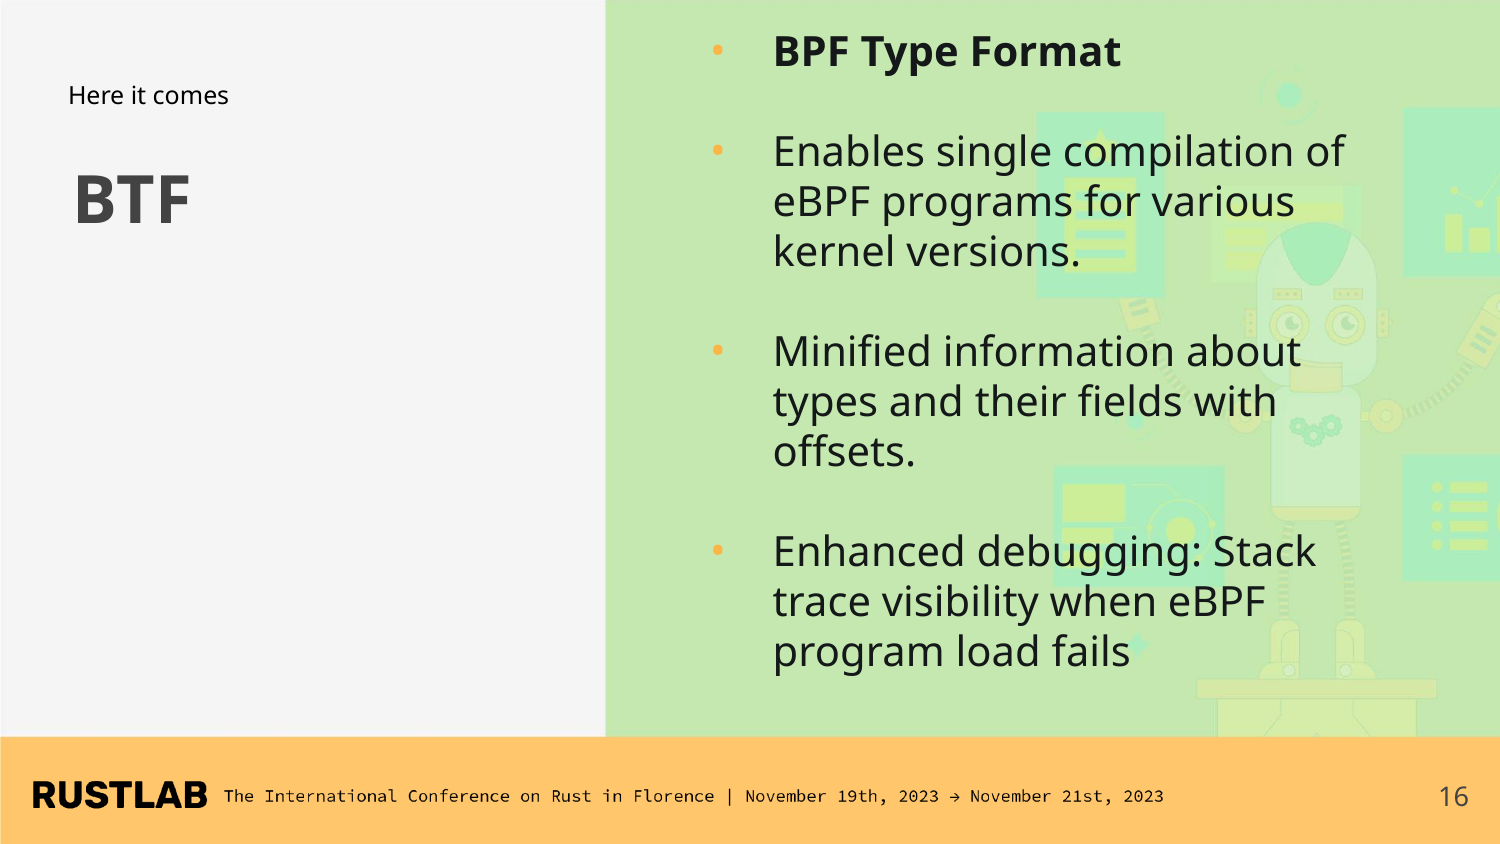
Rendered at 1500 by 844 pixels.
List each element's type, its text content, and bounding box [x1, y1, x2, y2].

text_box Here it comes [68, 79, 517, 118]
list BPF Type Format Enables single compilation of eBPF programs for various kernel versions. Minified information about types and their fields with offsets. Enhanced debugging: Stack trace visibility when eBPF program load fails [682, 125, 1405, 624]
title BTF [57, 129, 506, 336]
picture [0, 0, 1500, 844]
